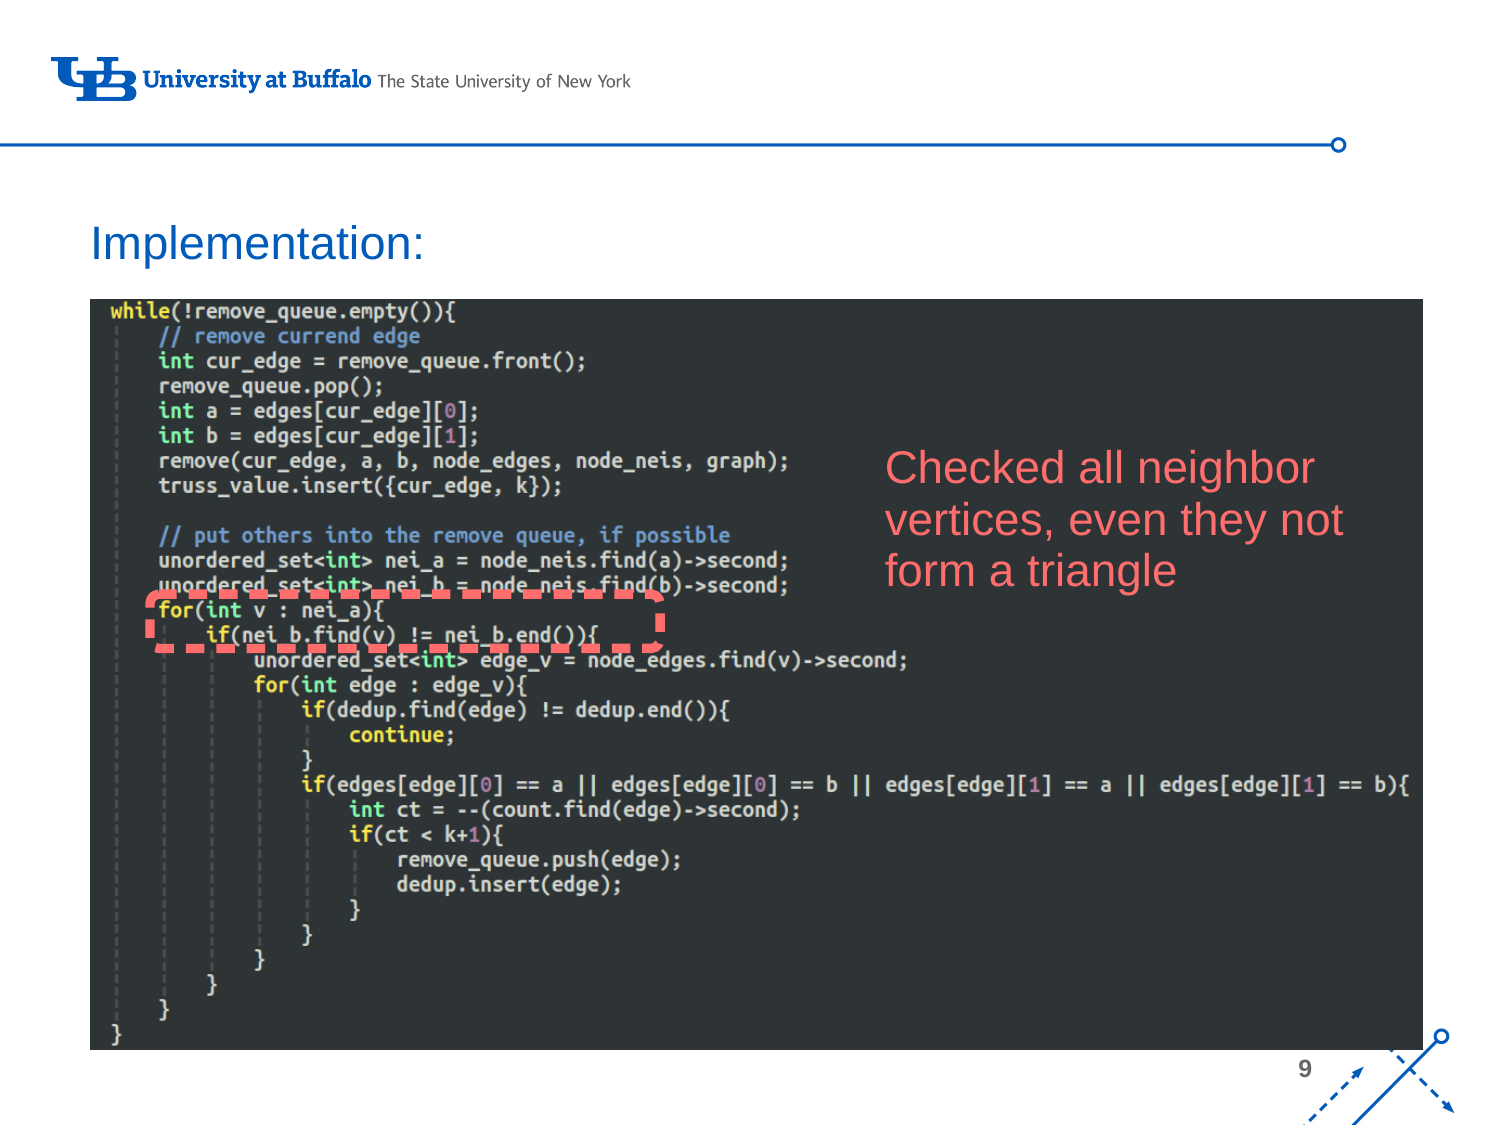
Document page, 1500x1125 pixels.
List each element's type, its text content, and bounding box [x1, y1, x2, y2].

picture [0, 0, 1500, 1125]
title Implementation: [75, 135, 1369, 278]
text_box [150, 594, 661, 649]
text_box Checked all neighbor vertices, even they not form a triangle [870, 435, 1366, 631]
